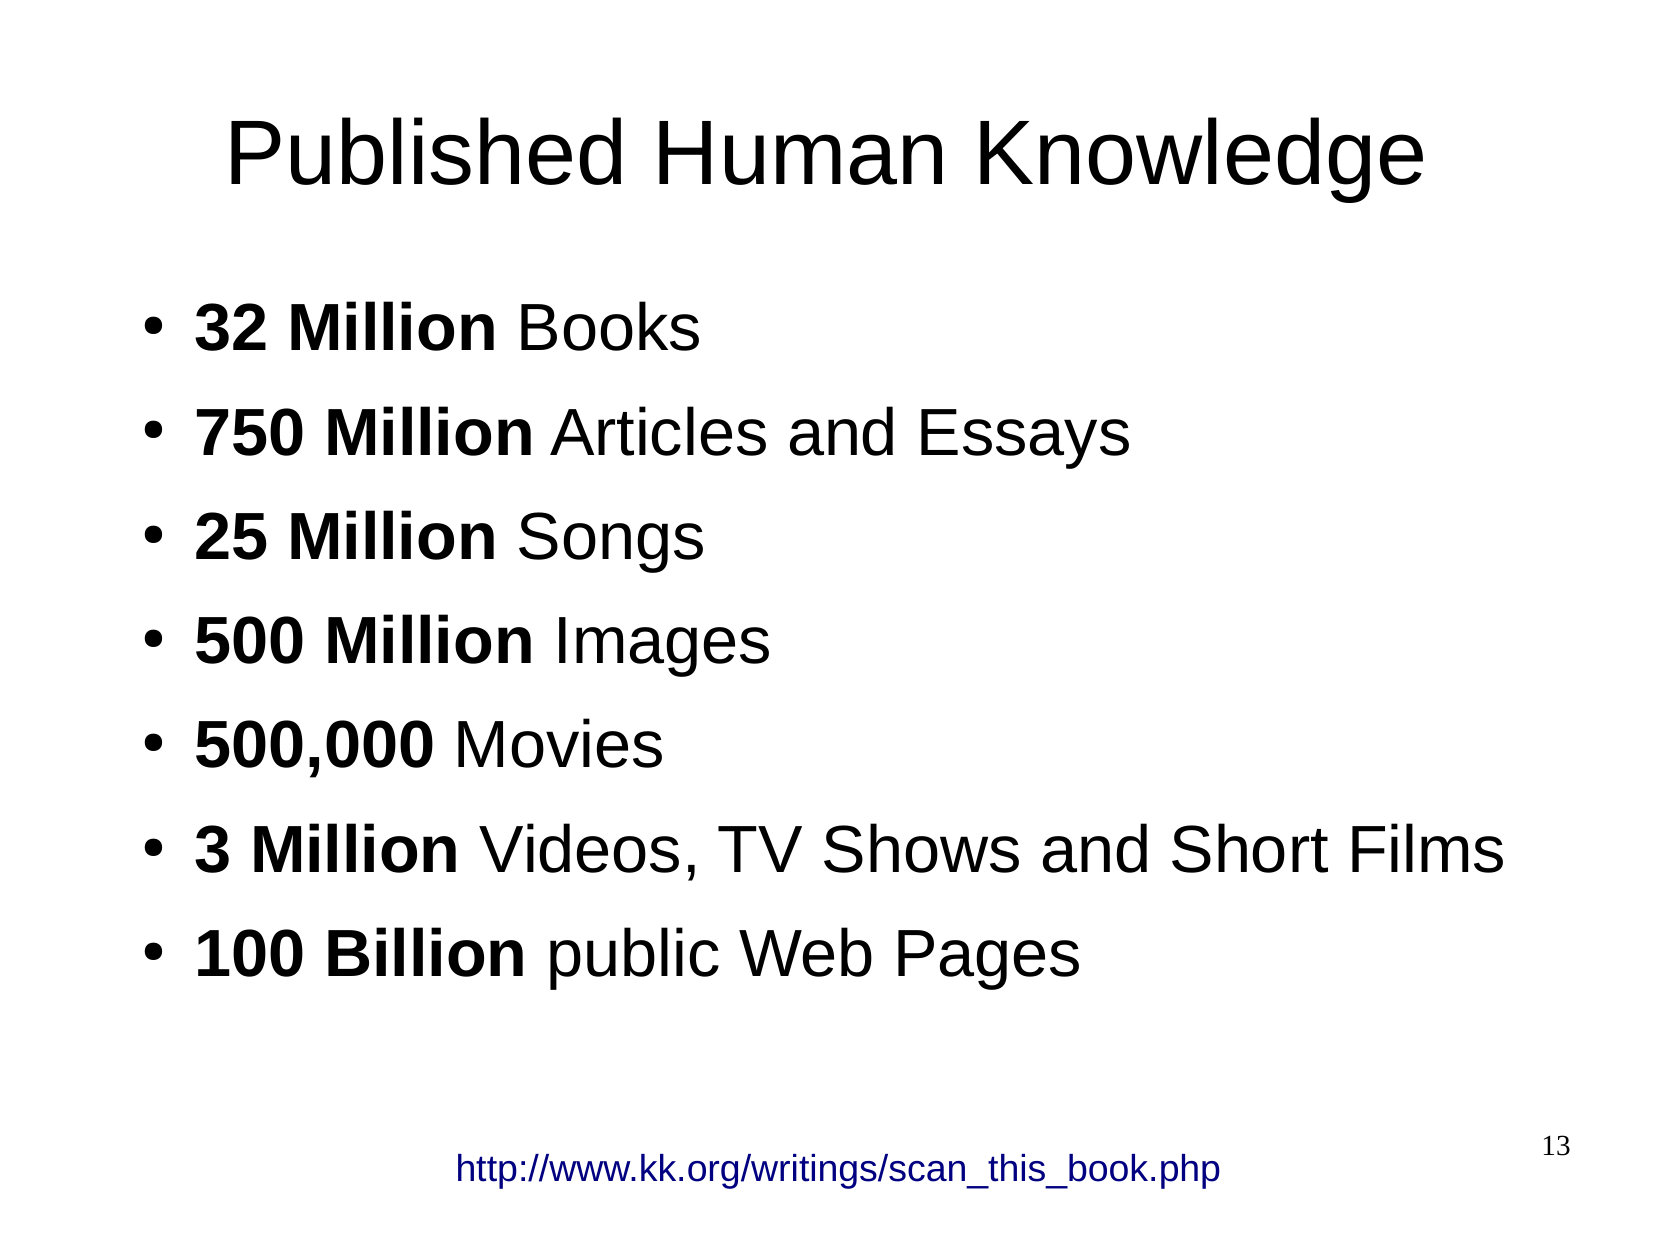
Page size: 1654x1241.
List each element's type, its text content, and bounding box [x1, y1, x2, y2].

title Published Human Knowledge [82, 49, 1571, 257]
text_box http://www.kk.org/writings/scan_this_book.php [375, 1139, 1313, 1197]
list 32 Million Books 750 Million Articles and Essays 25 Million Songs 500 Million Images 500,000 Movies 3 Million Videos, TV Shows and Short Films 100 Billion public Web Pages [124, 290, 1542, 1094]
